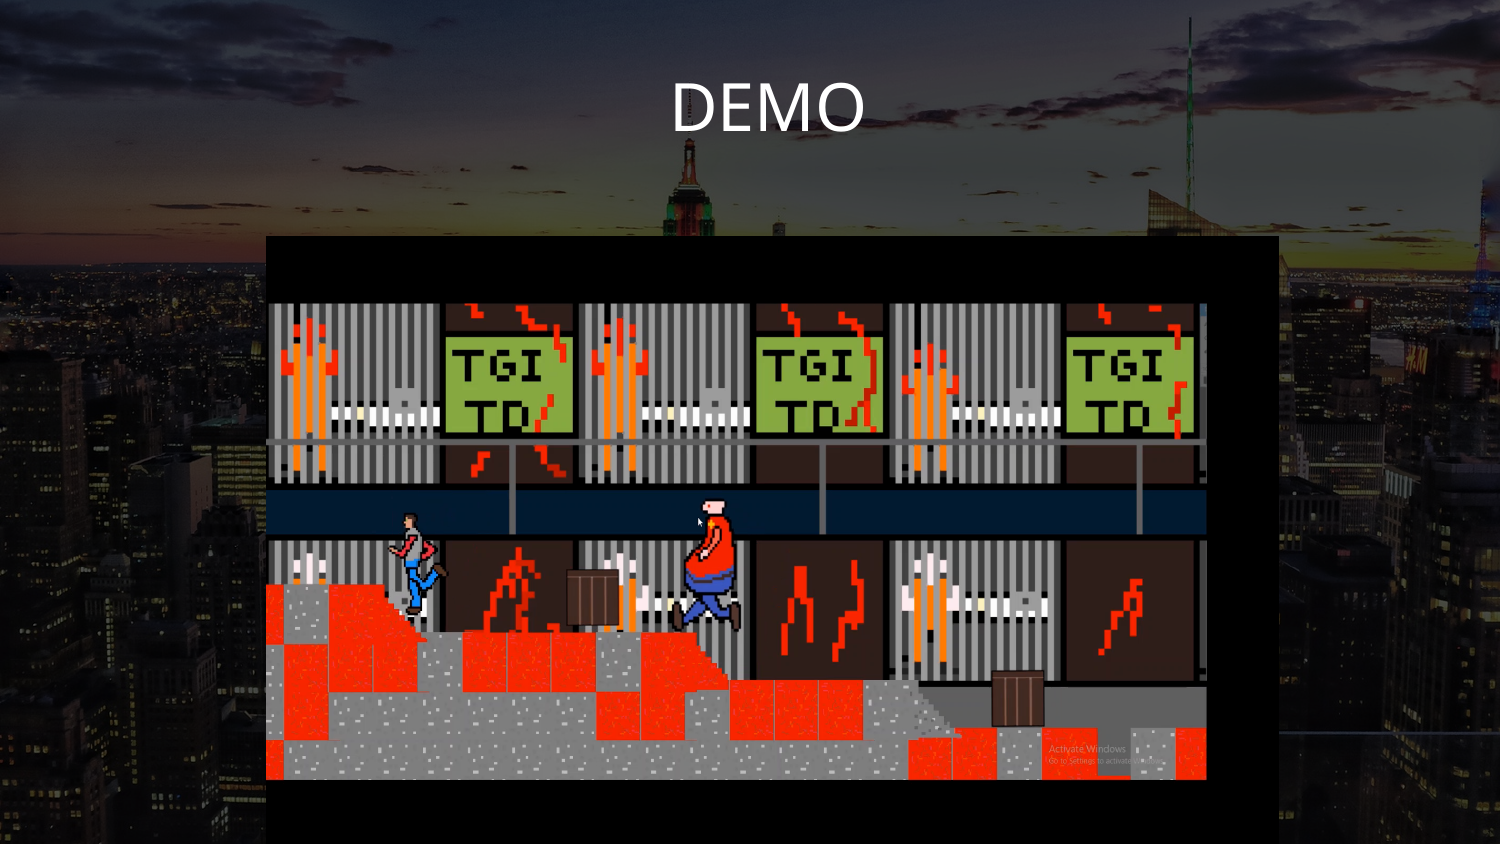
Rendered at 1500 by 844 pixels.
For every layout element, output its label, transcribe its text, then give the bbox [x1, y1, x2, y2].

picture [0, 0, 1500, 844]
text_box [265, 236, 1280, 844]
text_box DEMO [654, 52, 923, 152]
